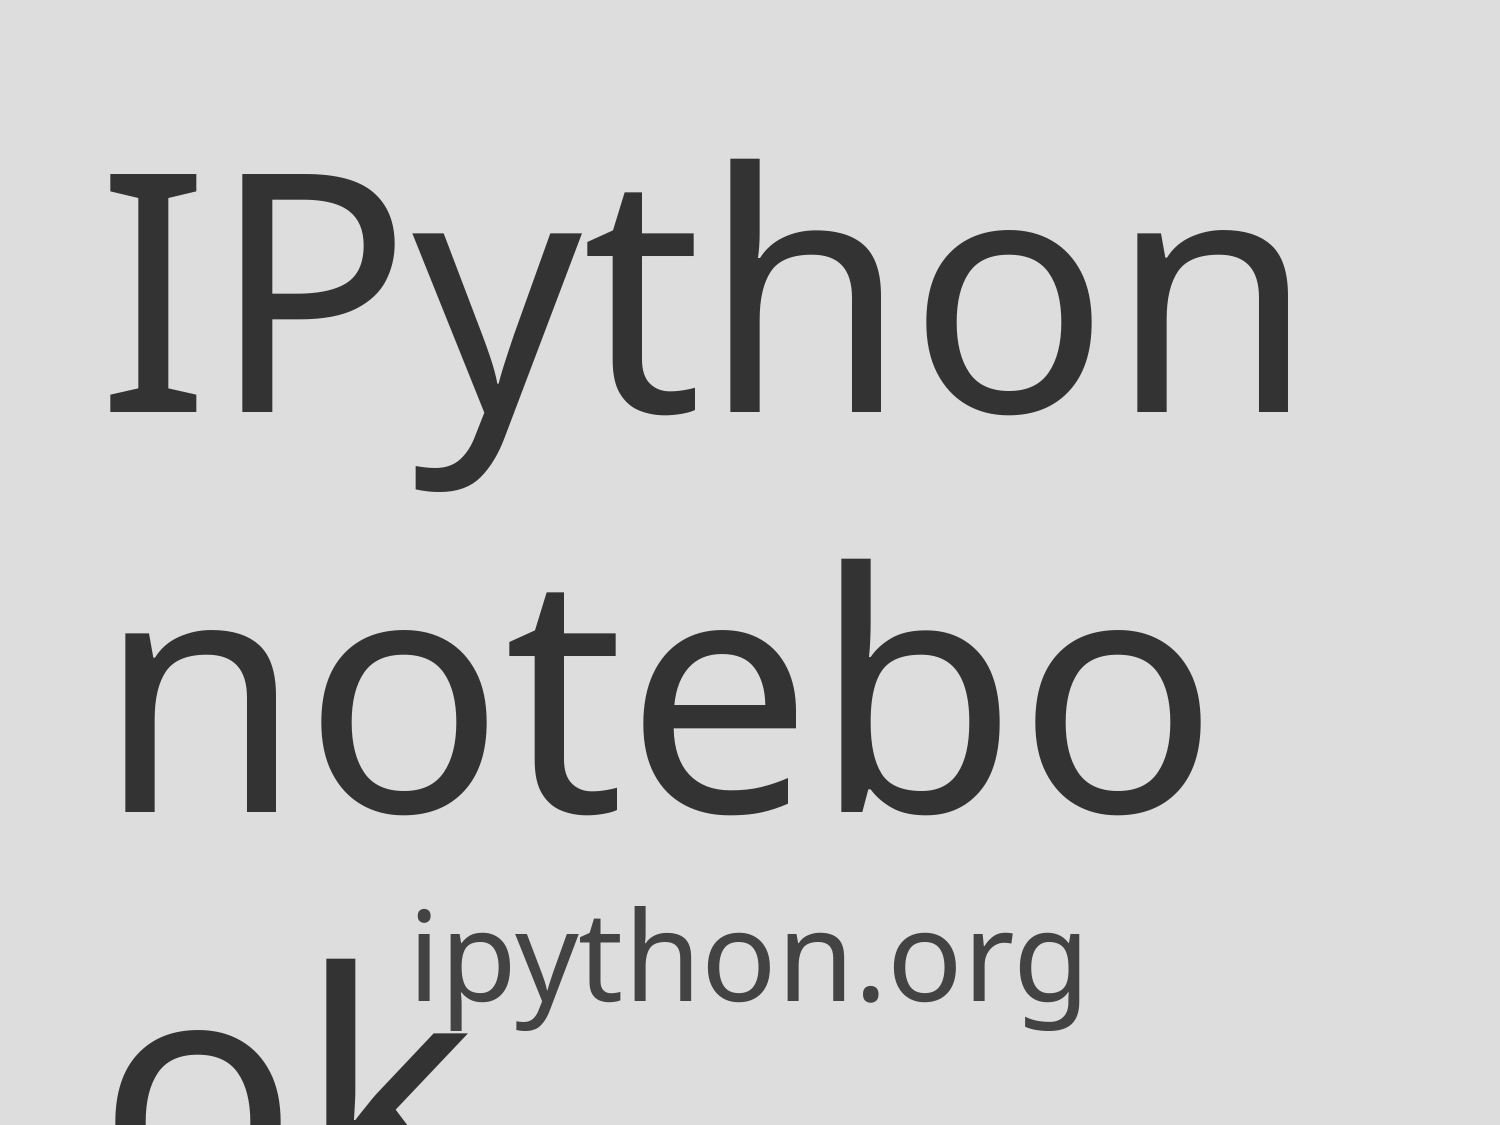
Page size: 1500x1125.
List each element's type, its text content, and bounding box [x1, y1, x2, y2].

title IPython notebook [75, 65, 1425, 819]
title ipython.org [75, 819, 1425, 1083]
